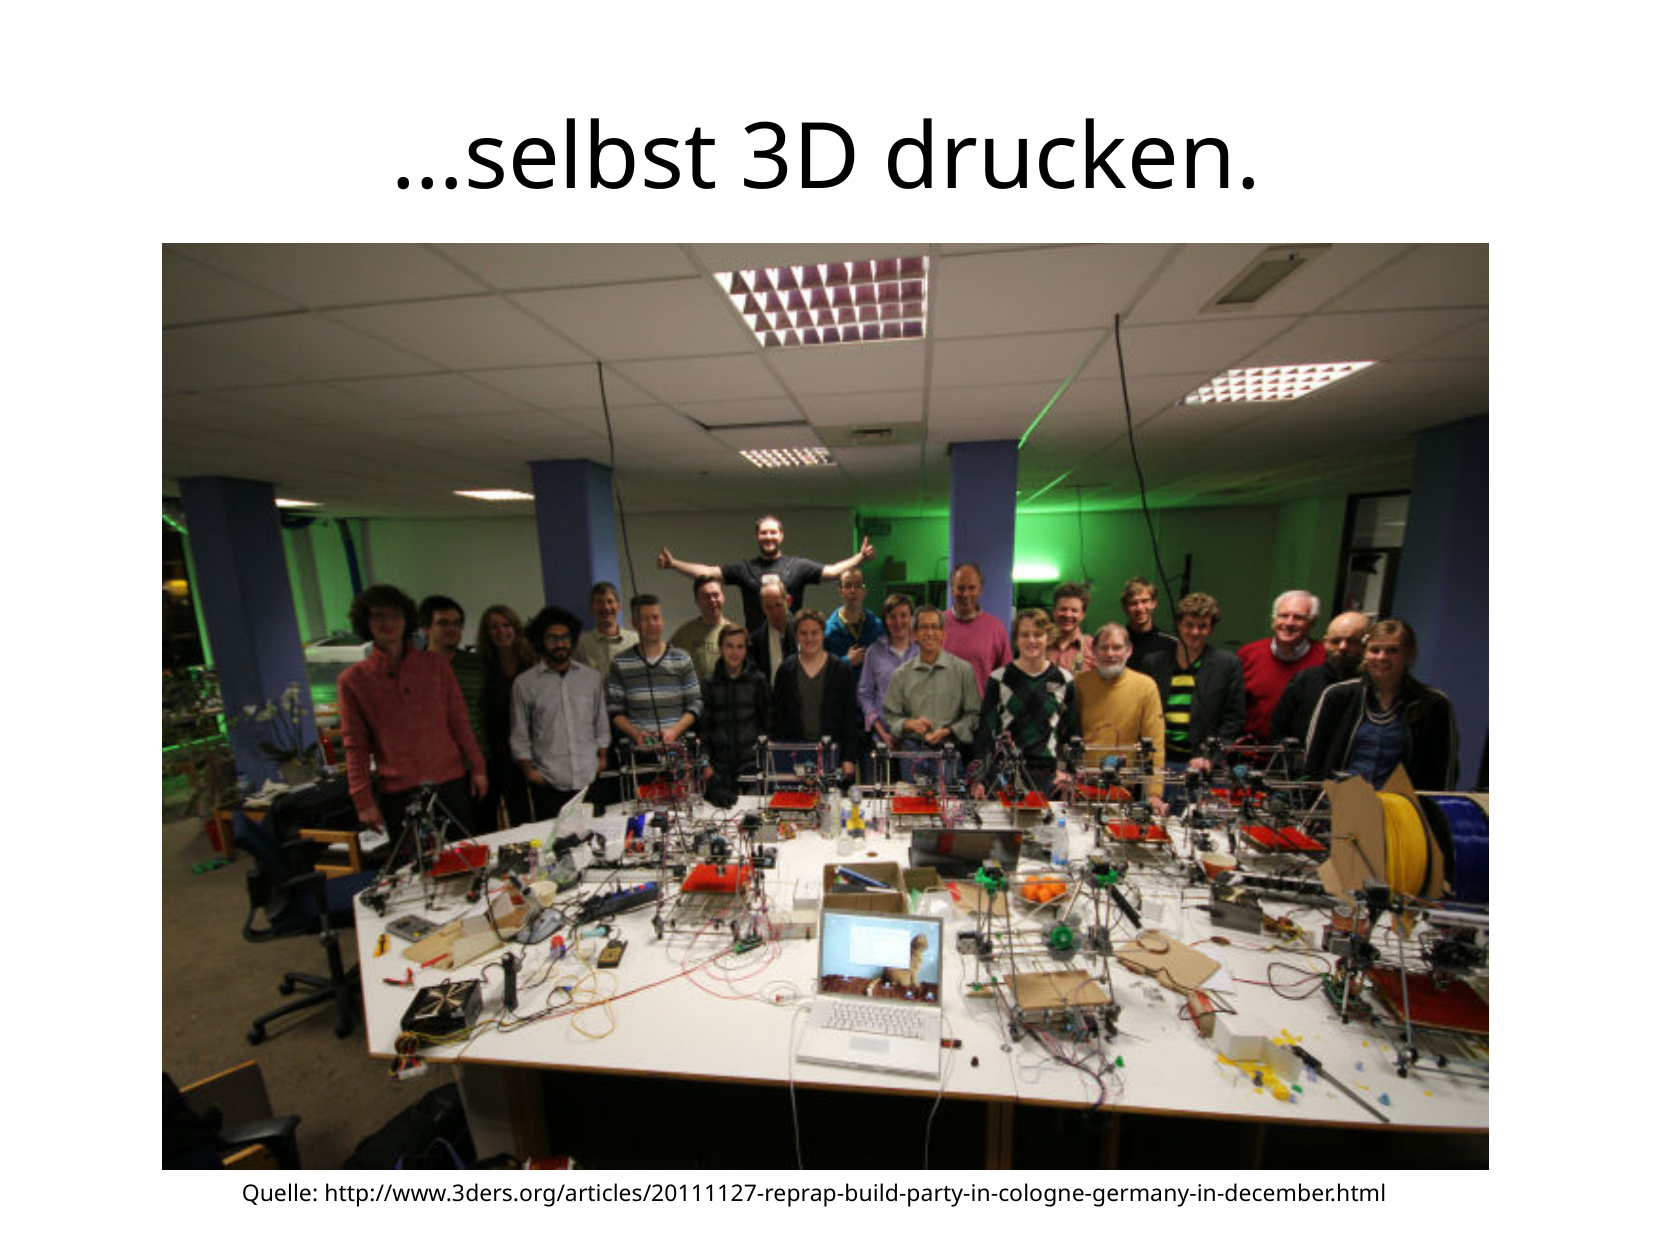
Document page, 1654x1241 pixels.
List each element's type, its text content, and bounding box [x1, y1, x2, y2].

picture [162, 243, 1489, 1122]
title Quelle: http://www.3ders.org/articles/20111127-reprap-build-party-in-cologne-germany-in-december.html [118, 1122, 1512, 1241]
title …selbst 3D drucken. [82, 56, 1571, 250]
